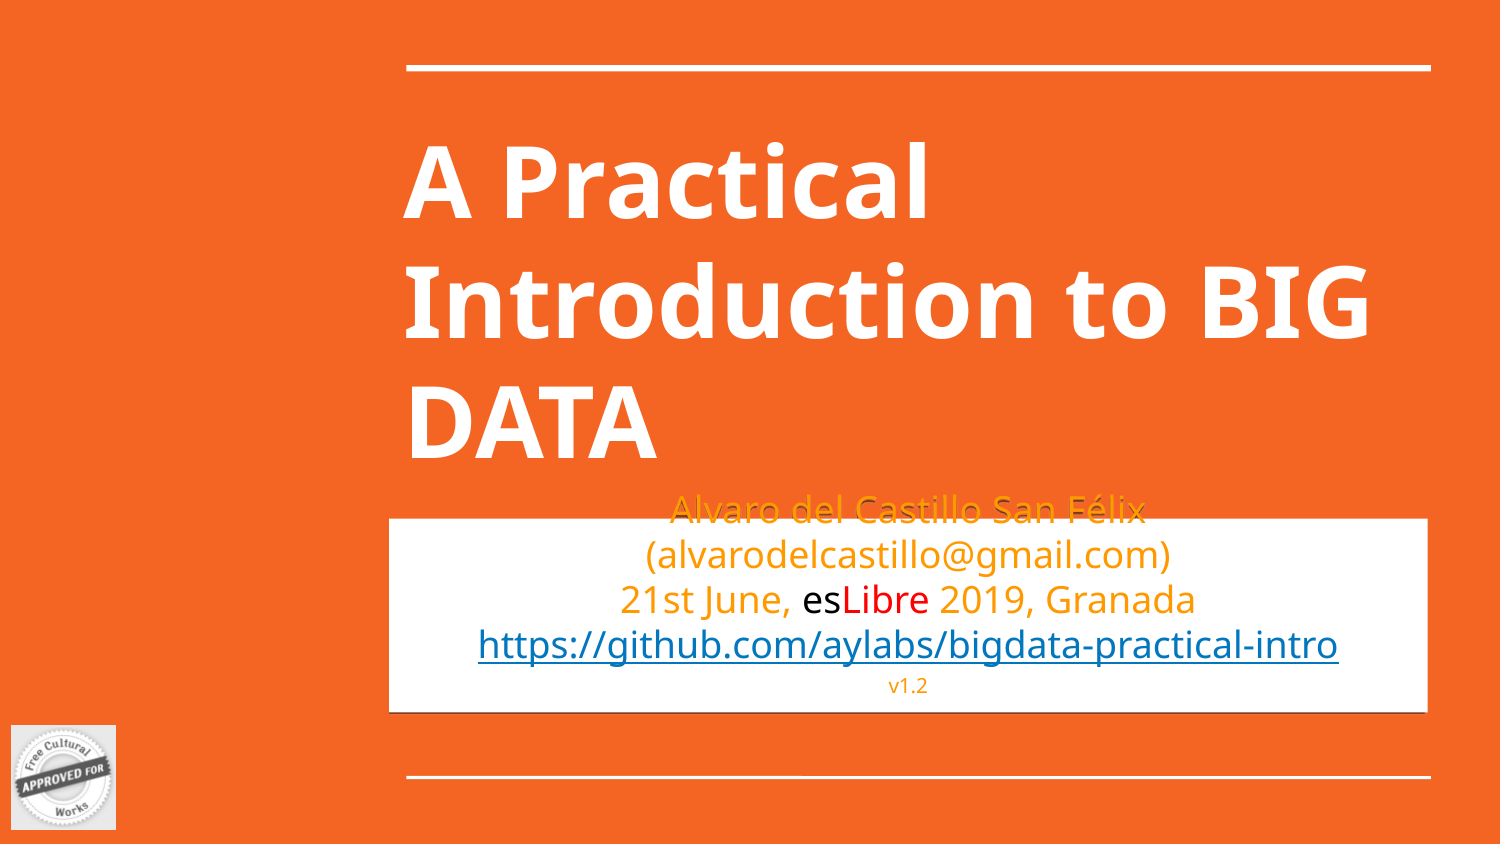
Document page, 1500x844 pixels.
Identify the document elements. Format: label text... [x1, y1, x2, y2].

title A Practical Introduction to BIG DATA [389, 103, 1428, 357]
picture [11, 725, 116, 830]
subtitle Alvaro del Castillo San Félix (alvarodelcastillo@gmail.com) 21st June, esLibre 2019, Granada https://github.com/aylabs/bigdata-practical-intro v1.2 [389, 518, 1428, 713]
